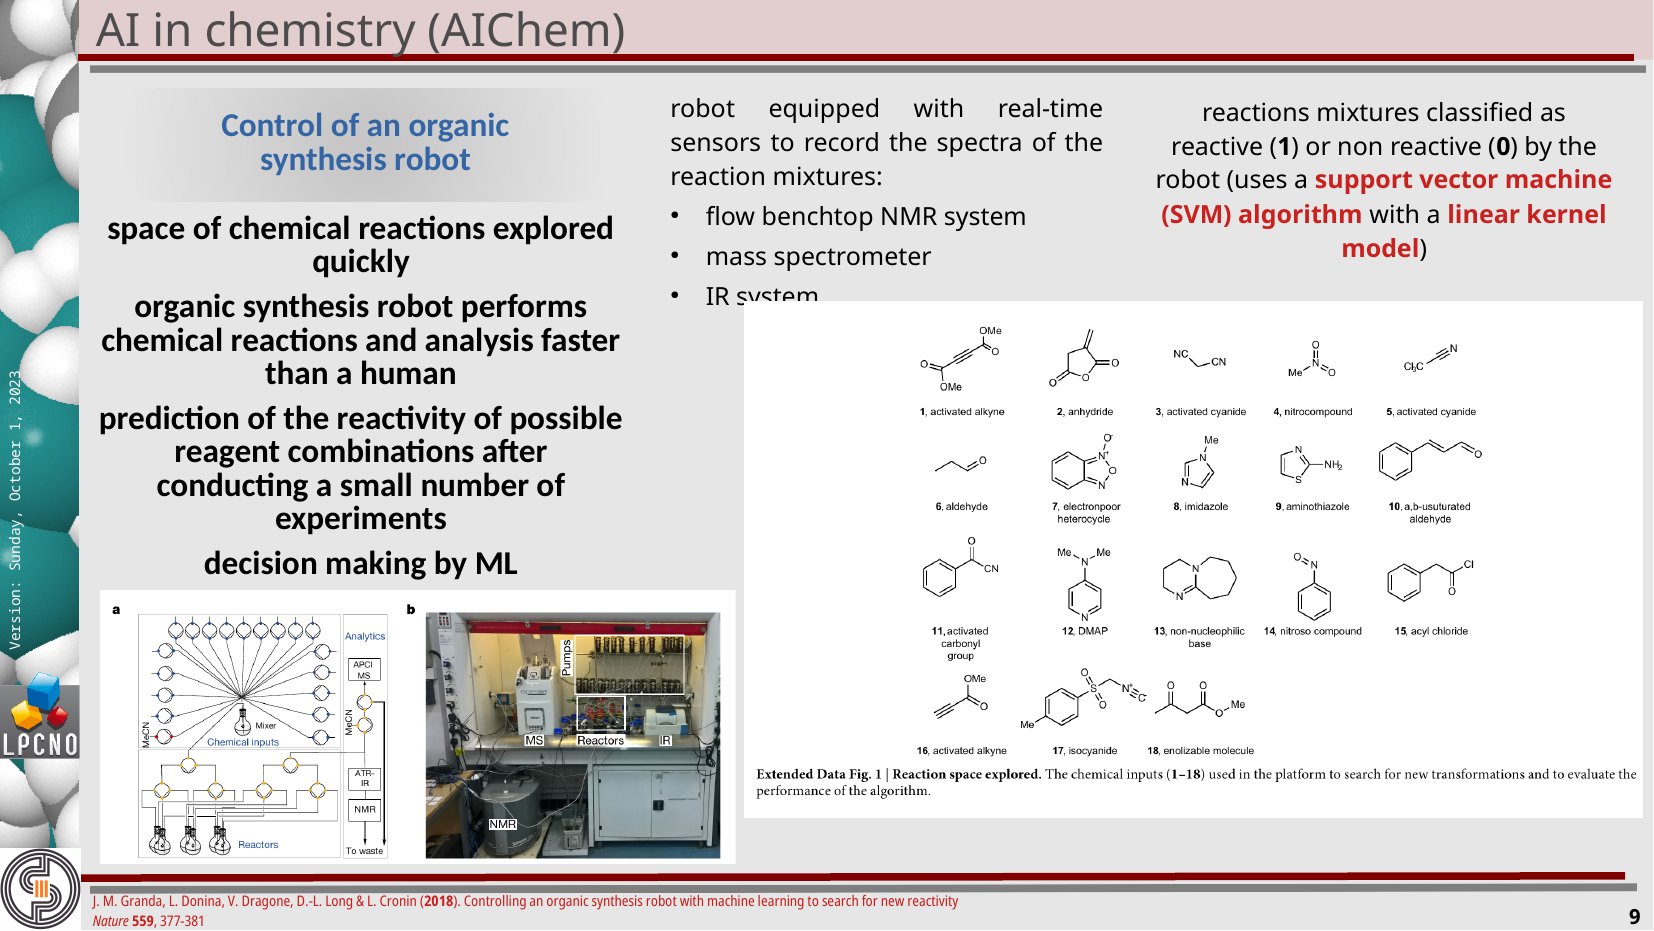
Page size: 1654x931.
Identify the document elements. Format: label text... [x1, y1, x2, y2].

text_box space of chemical reactions explored quickly organic synthesis robot performs chemical reactions and analysis faster than a human prediction of the reactivity of possible reagent combinations after conducting a small number of experiments decision making by ML [81, 207, 641, 591]
picture [0, 0, 81, 930]
picture [744, 301, 1643, 818]
text_box robot equipped with real-time sensors to record the spectra of the reaction mixtures: flow benchtop NMR system mass spectrometer IR system [655, 83, 1119, 339]
text_box J. M. Granda, L. Donina, V. Dragone, D.-L. Long & L. Cronin (2018). Controlling an organic synthesis robot with machine learning to search for new reactivity Nature 559, 377-381 [92, 891, 985, 931]
text_box Control of an organic synthesis robot [104, 88, 627, 202]
picture [99, 590, 736, 864]
text_box reactions mixtures classified as reactive (1) or non reactive (0) by the robot (uses a support vector machine (SVM) algorithm with a linear kernel model) [1138, 86, 1630, 222]
title AI in chemistry (AIChem) [78, 0, 1654, 58]
